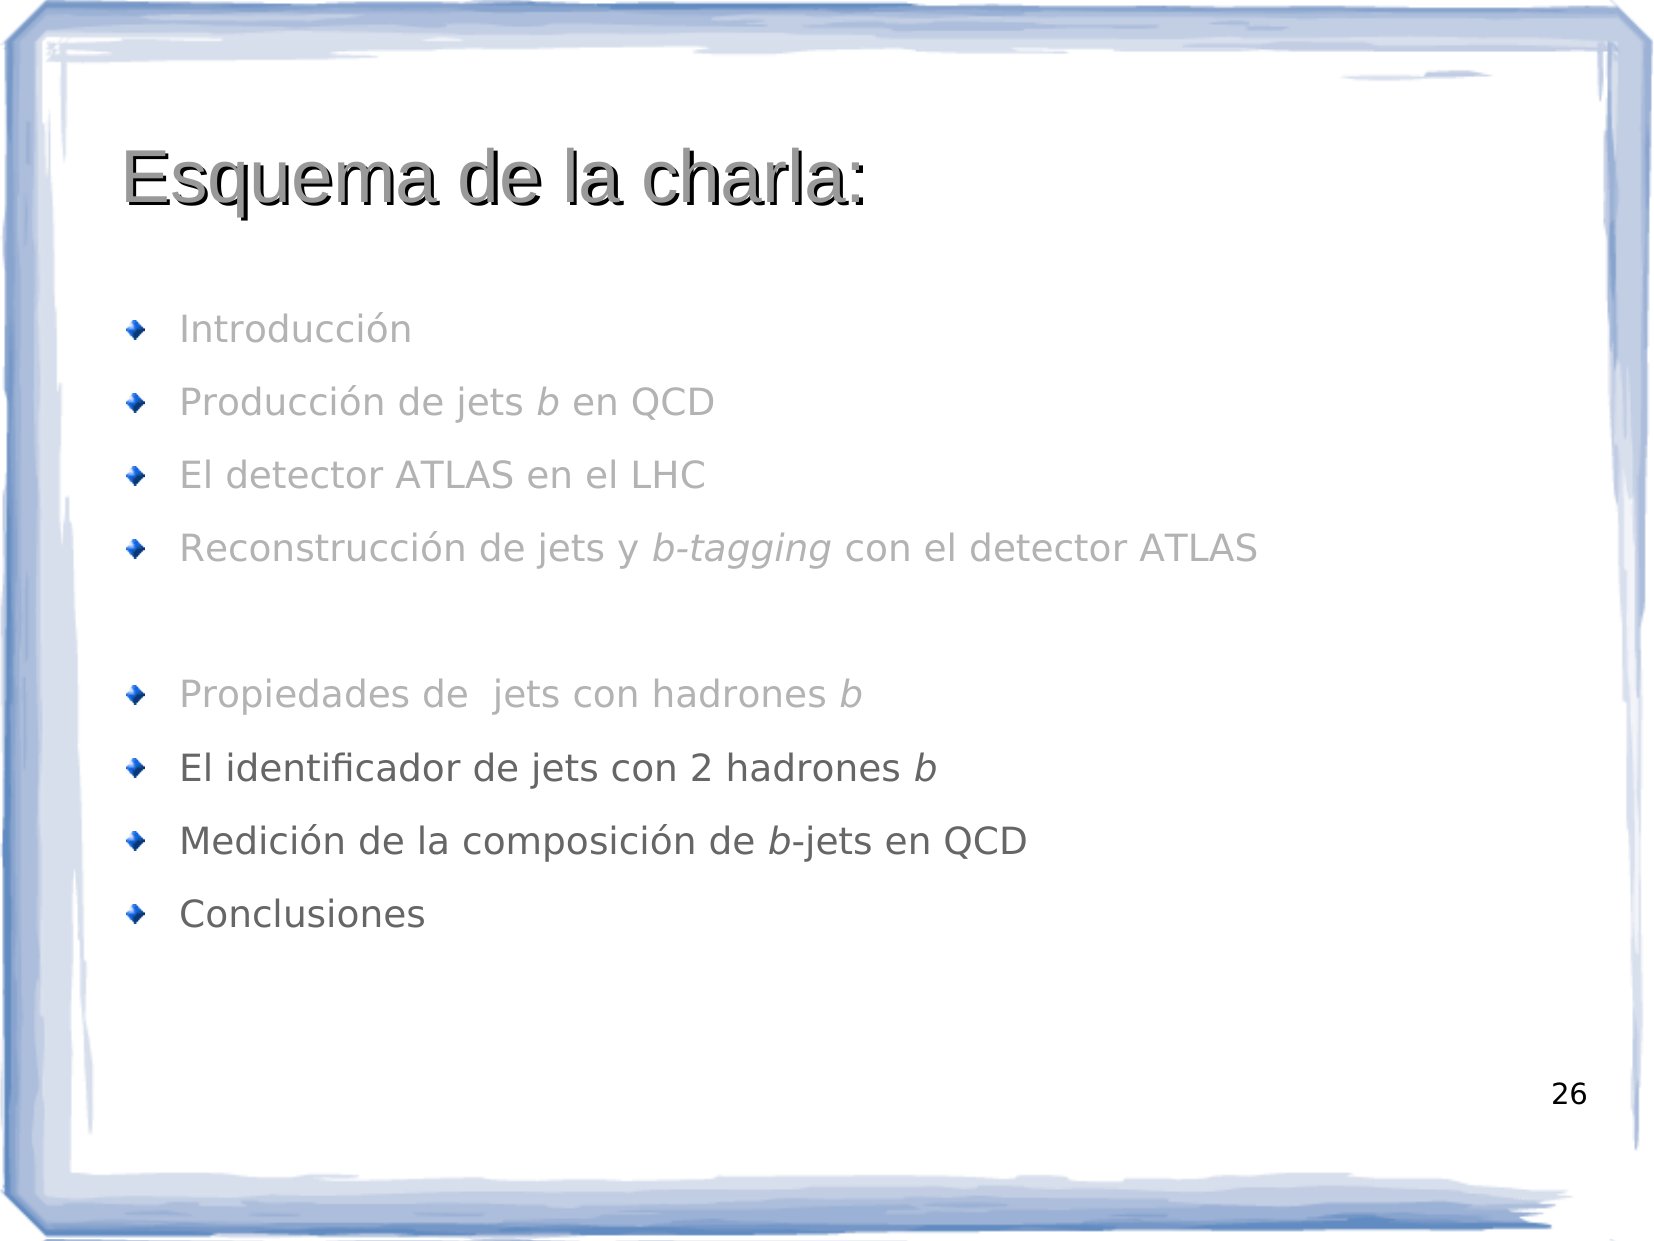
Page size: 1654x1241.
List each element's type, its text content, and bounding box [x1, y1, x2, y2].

list Introducción Producción de jets b en QCD El detector ATLAS en el LHC Reconstrucción de jets y b-tagging con el detector ATLAS Propiedades de jets con hadrones b El identificador de jets con 2 hadrones b Medición de la composición de b-jets en QCD Conclusiones [108, 236, 1587, 1013]
picture [0, 0, 1654, 1241]
title Esquema de la charla: [120, 96, 1133, 236]
